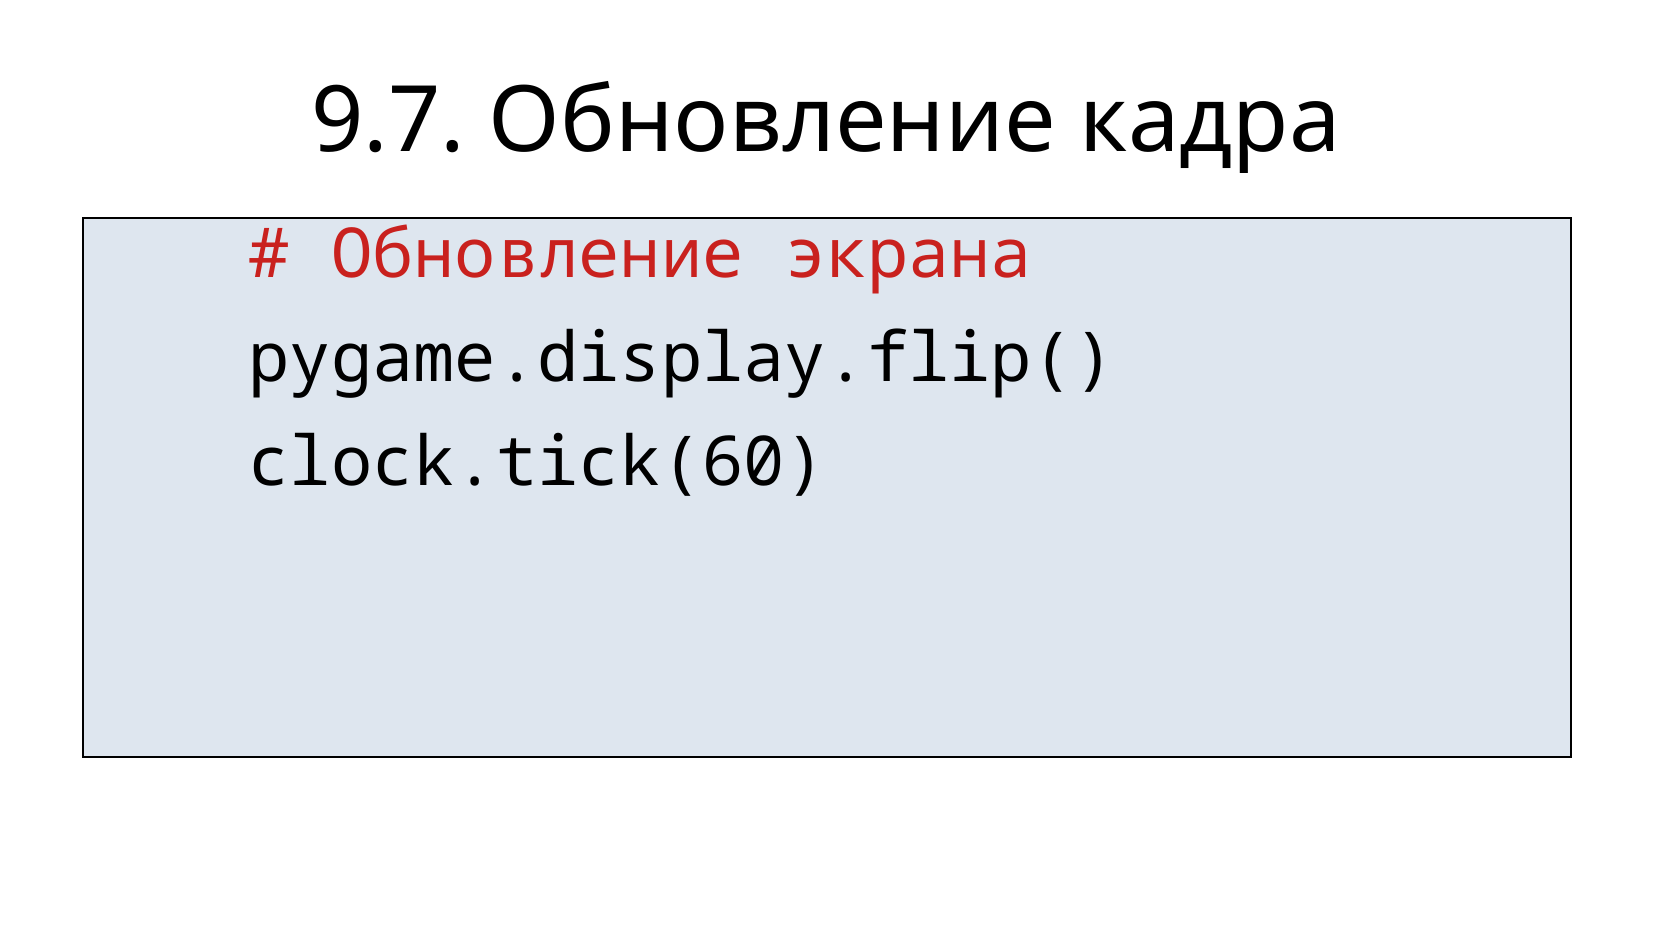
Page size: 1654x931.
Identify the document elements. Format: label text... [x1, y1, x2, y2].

title 9.7. Обновление кадра [82, 37, 1571, 193]
list # Обновление экрана pygame.display.flip() clock.tick(60) [82, 217, 1571, 757]
